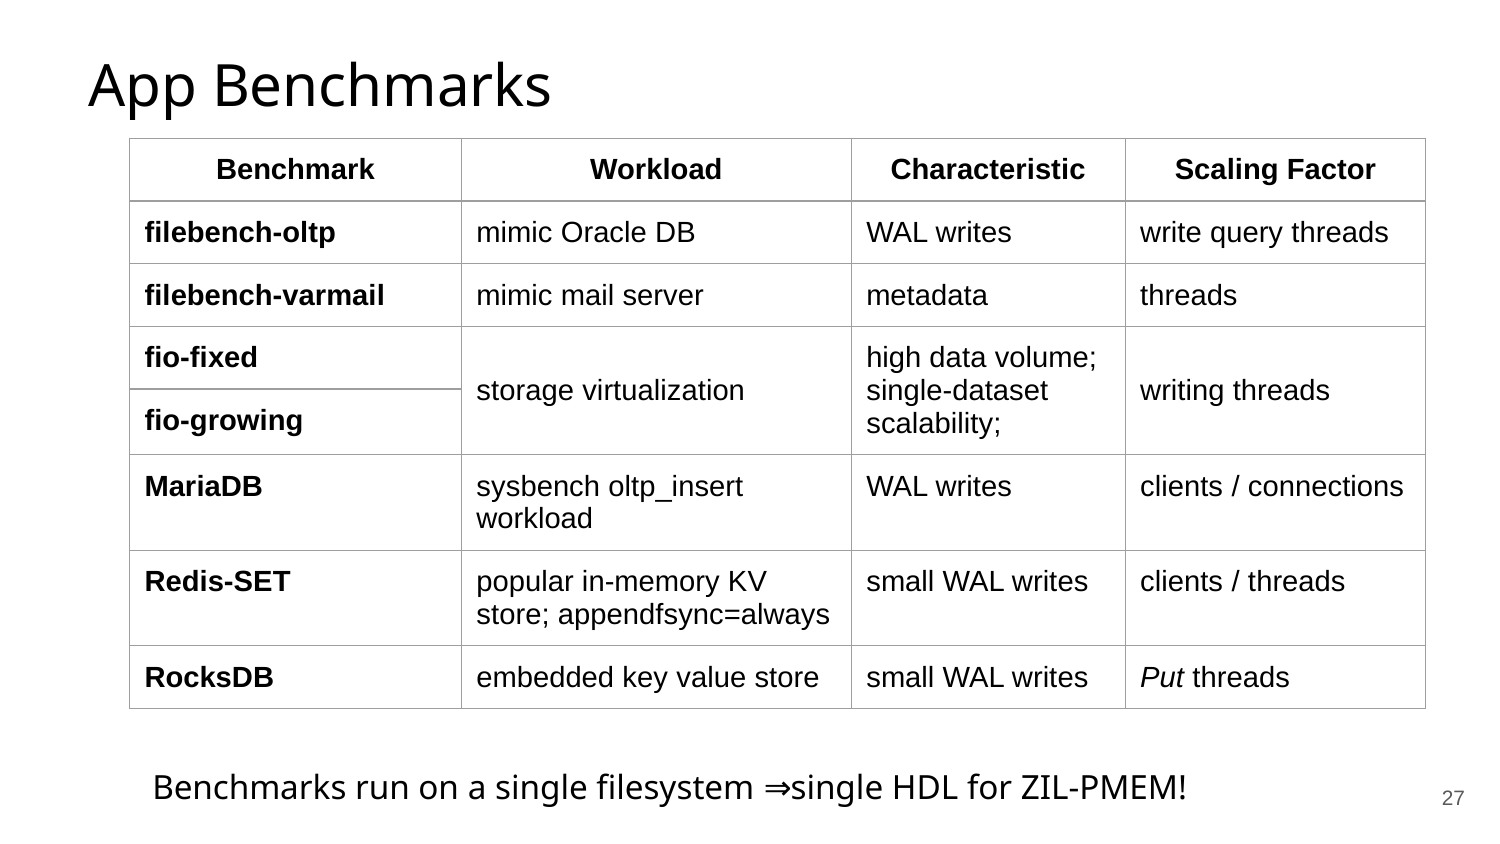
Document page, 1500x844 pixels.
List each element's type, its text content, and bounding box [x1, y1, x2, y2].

table_cell sysbench oltp_insert workload [462, 455, 851, 550]
table_cell Redis-SET [130, 551, 461, 645]
table_cell writing threads [1126, 327, 1425, 454]
table_cell mimic Oracle DB [462, 202, 851, 263]
table_cell embedded key value store [462, 646, 851, 708]
title App Benchmarks [73, 33, 708, 165]
table_cell popular in-memory KV store; appendfsync=always [462, 551, 851, 645]
table_cell small WAL writes [852, 646, 1125, 708]
table_header Characteristic [852, 139, 1125, 200]
table_cell WAL writes [852, 455, 1125, 550]
table_cell fio-fixed [130, 327, 461, 388]
table_cell mimic mail server [462, 264, 851, 326]
table_cell clients / threads [1126, 551, 1425, 645]
table_cell filebench-oltp [130, 202, 461, 263]
table_cell WAL writes [852, 202, 1125, 263]
table_cell threads [1126, 264, 1425, 326]
text_box Benchmarks run on a single filesystem ⇒single HDL for ZIL-PMEM! [137, 751, 1344, 830]
table_cell storage virtualization [462, 327, 851, 454]
table_cell MariaDB [130, 455, 461, 550]
table_header Scaling Factor [1126, 139, 1425, 200]
table_header Benchmark [130, 139, 461, 200]
table_cell clients / connections [1126, 455, 1425, 550]
table_cell filebench-varmail [130, 264, 461, 326]
table_cell RocksDB [130, 646, 461, 708]
table_cell Put threads [1126, 646, 1425, 708]
table_cell small WAL writes [852, 551, 1125, 645]
slide_number <number> [1389, 764, 1480, 830]
table_cell metadata [852, 264, 1125, 326]
table_cell high data volume; single-dataset scalability; [852, 327, 1125, 454]
table_cell fio-growing [130, 390, 461, 454]
table_cell write query threads [1126, 202, 1425, 263]
table_header Workload [462, 139, 851, 200]
